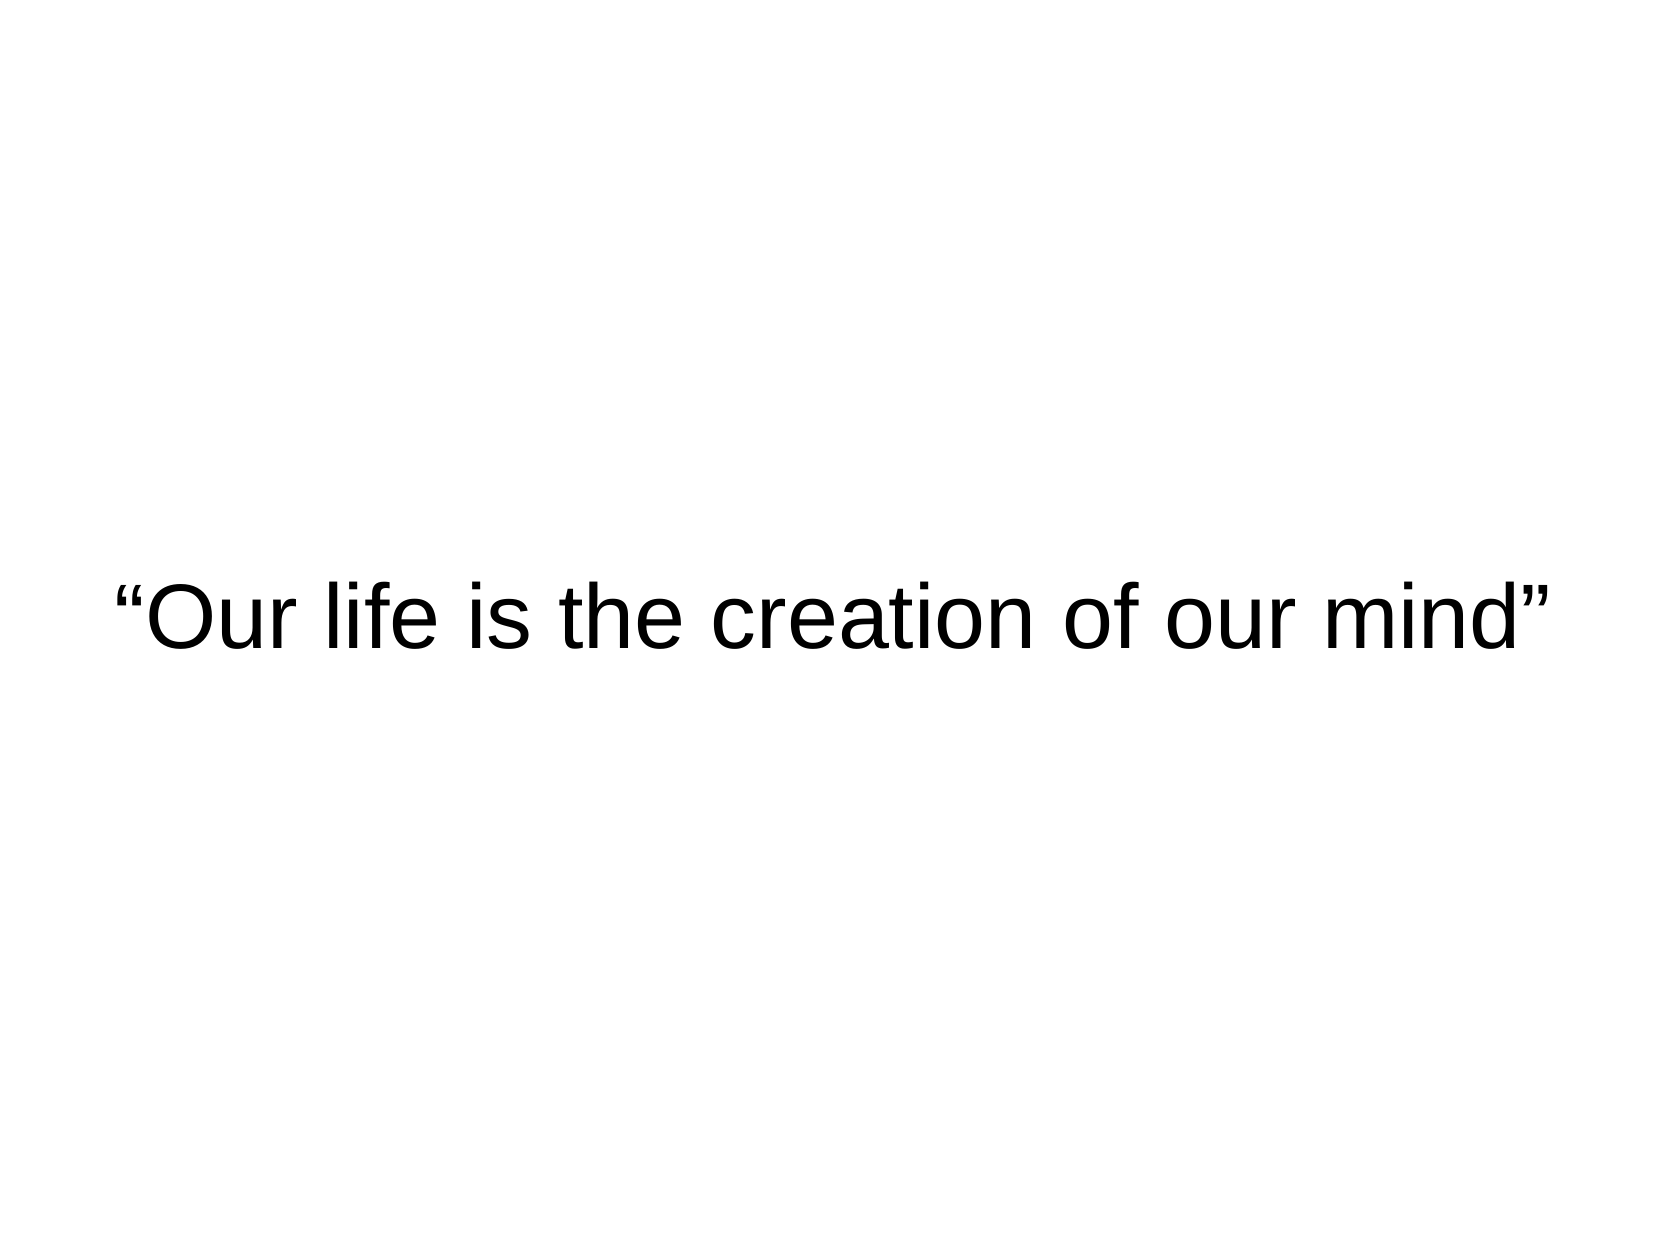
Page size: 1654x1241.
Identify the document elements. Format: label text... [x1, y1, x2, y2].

title “Our life is the creation of our mind” [90, 512, 1579, 721]
